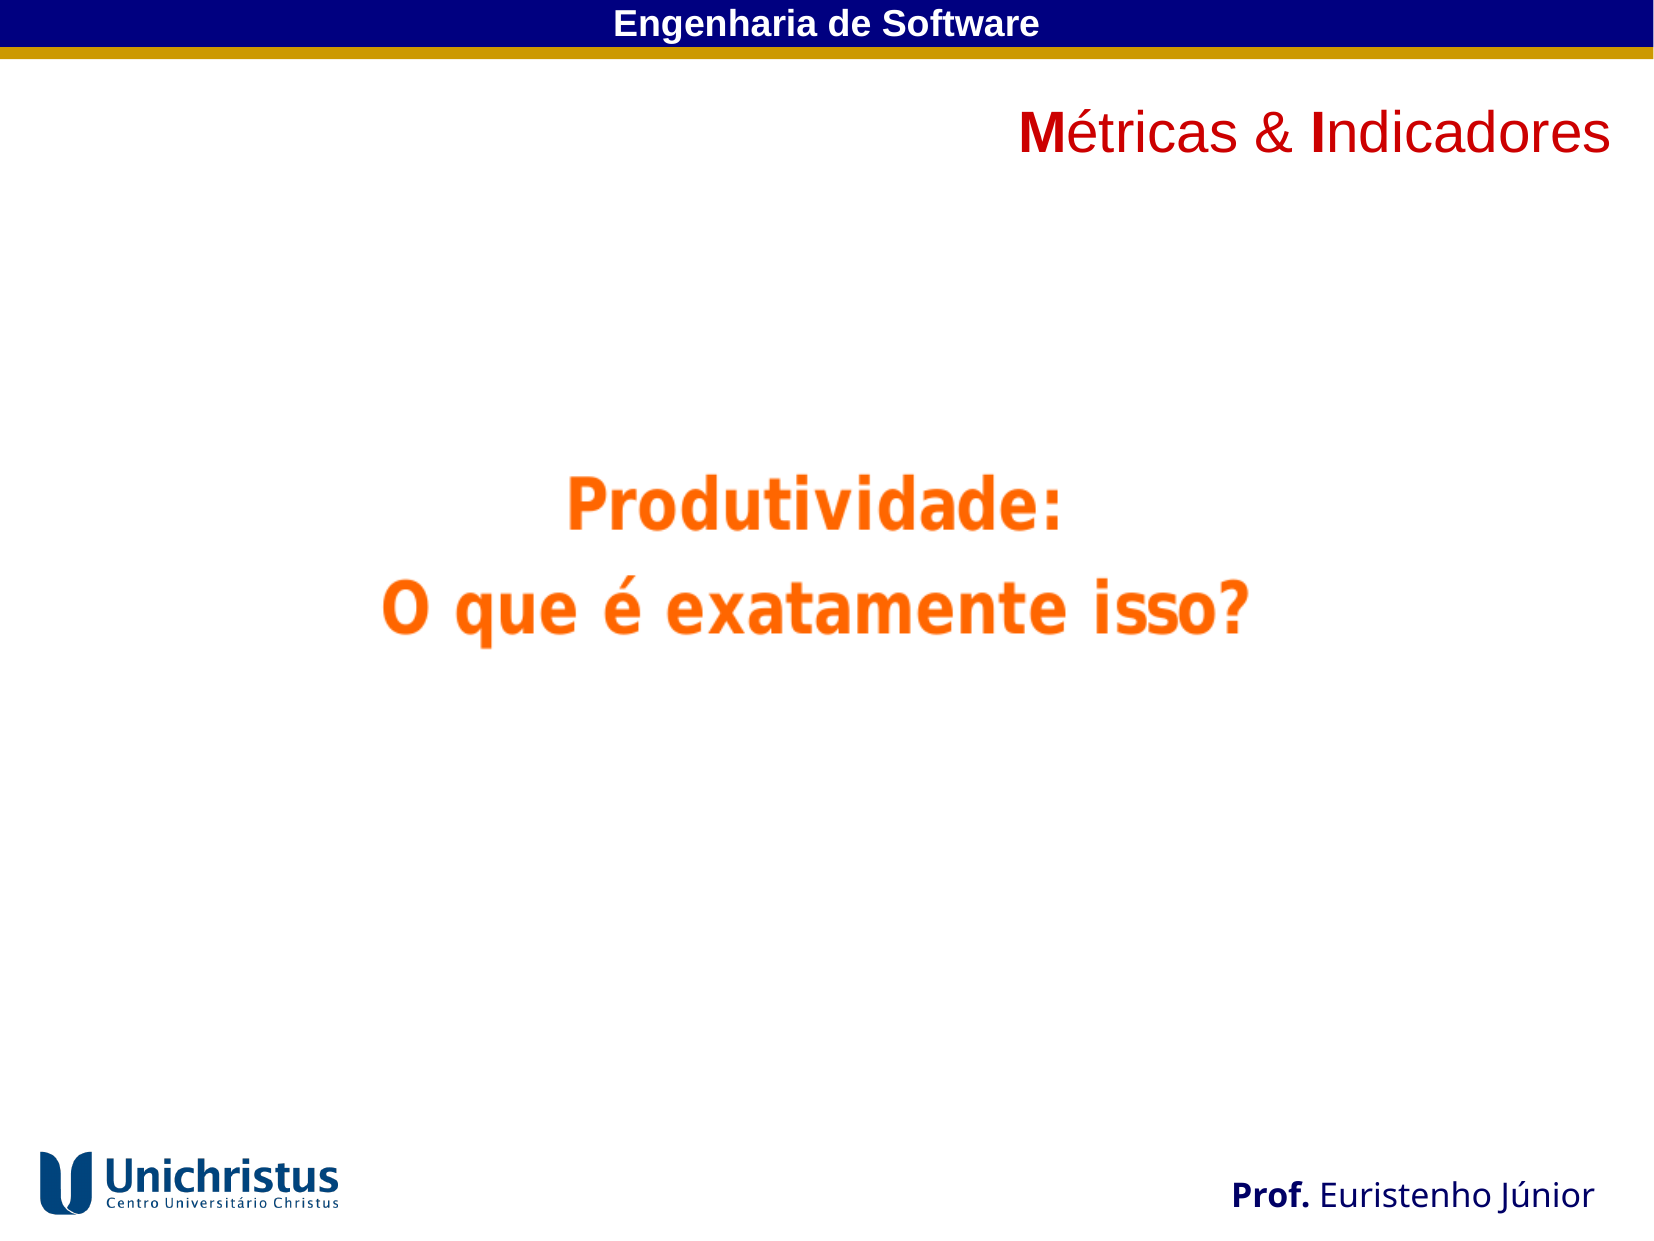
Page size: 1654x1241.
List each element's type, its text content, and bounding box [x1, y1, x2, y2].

text_box [0, 47, 1654, 60]
picture [354, 453, 1269, 662]
text_box Métricas & Indicadores [1003, 92, 1654, 173]
text_box Prof. Euristenho Júnior [1216, 1163, 1654, 1224]
text_box Engenharia de Software [0, 0, 1654, 47]
picture [35, 1148, 343, 1217]
